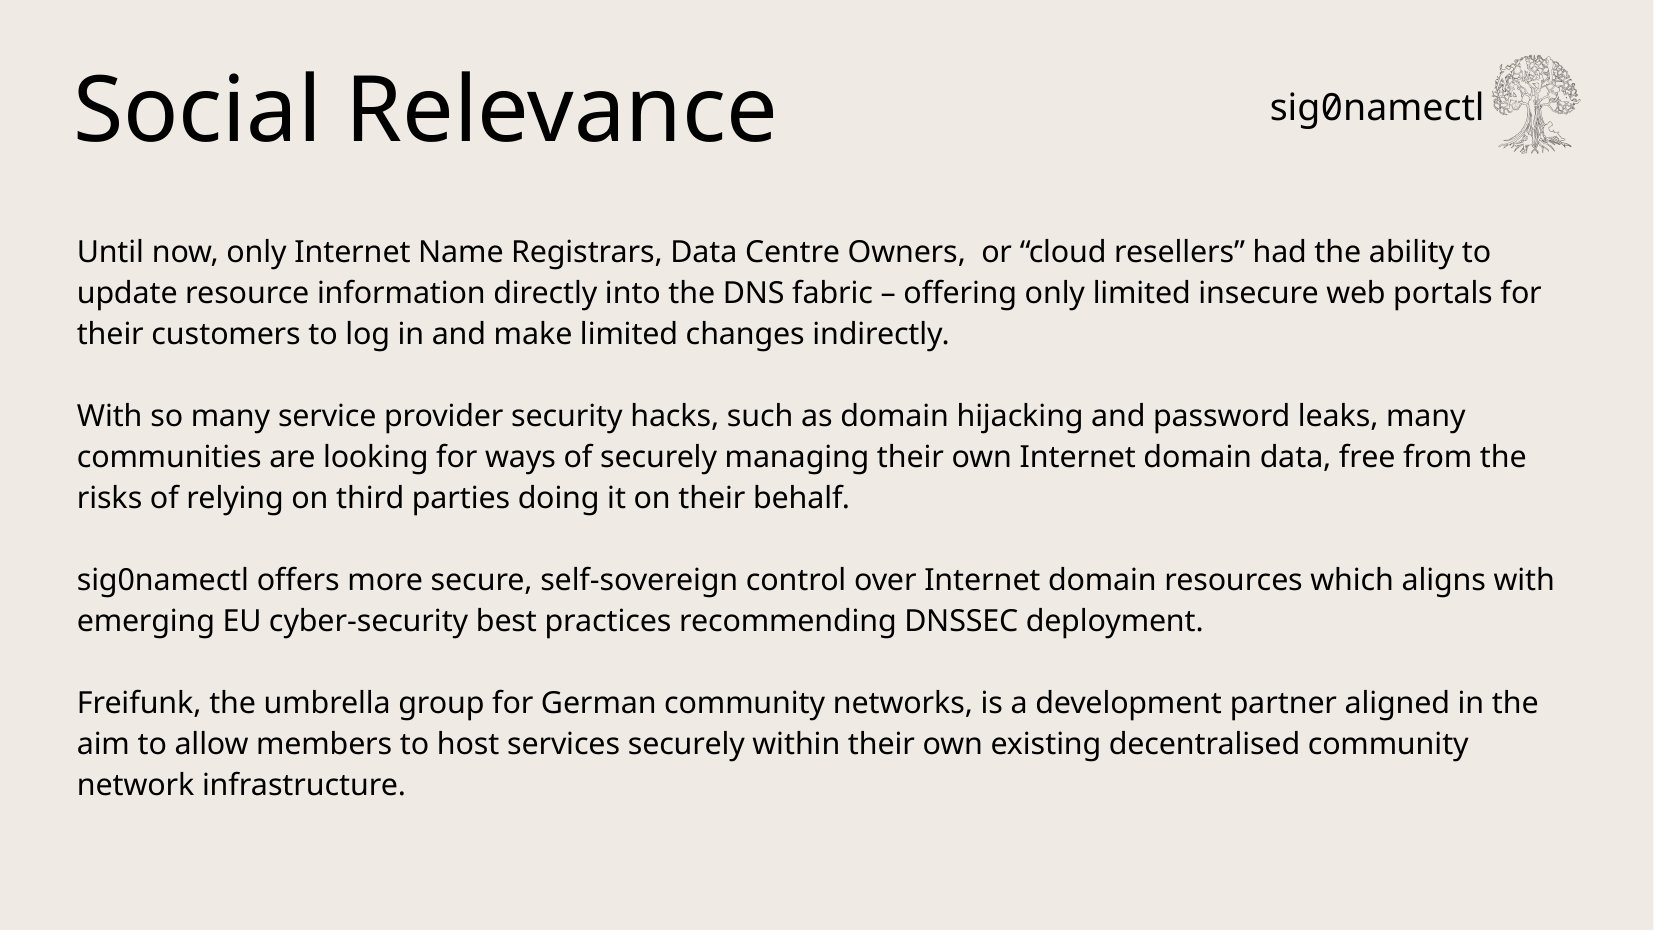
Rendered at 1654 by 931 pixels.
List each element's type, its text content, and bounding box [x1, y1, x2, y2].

title sig0namectl [1269, 56, 1485, 156]
title Social Relevance [73, 46, 1562, 166]
picture [1489, 47, 1582, 160]
list Until now, only Internet Name Registrars, Data Centre Owners, or “cloud resellers” had the ability to update resource information directly into the DNS fabric – offering only limited insecure web portals for their customers to log in and make limited changes indirectly. With so many service provider security hacks, such as domain hijacking and password leaks, many communities are looking for ways of securely managing their own Internet domain data, free from the risks of relying on third parties doing it on their behalf. sig0namectl offers more secure, self-sovereign control over Internet domain resources which aligns with emerging EU cyber-security best practices recommending DNSSEC deployment. Freifunk, the umbrella group for German community networks, is a development partner aligned in the aim to allow members to host services securely within their own existing decentralised community network infrastructure. [76, 230, 1565, 814]
